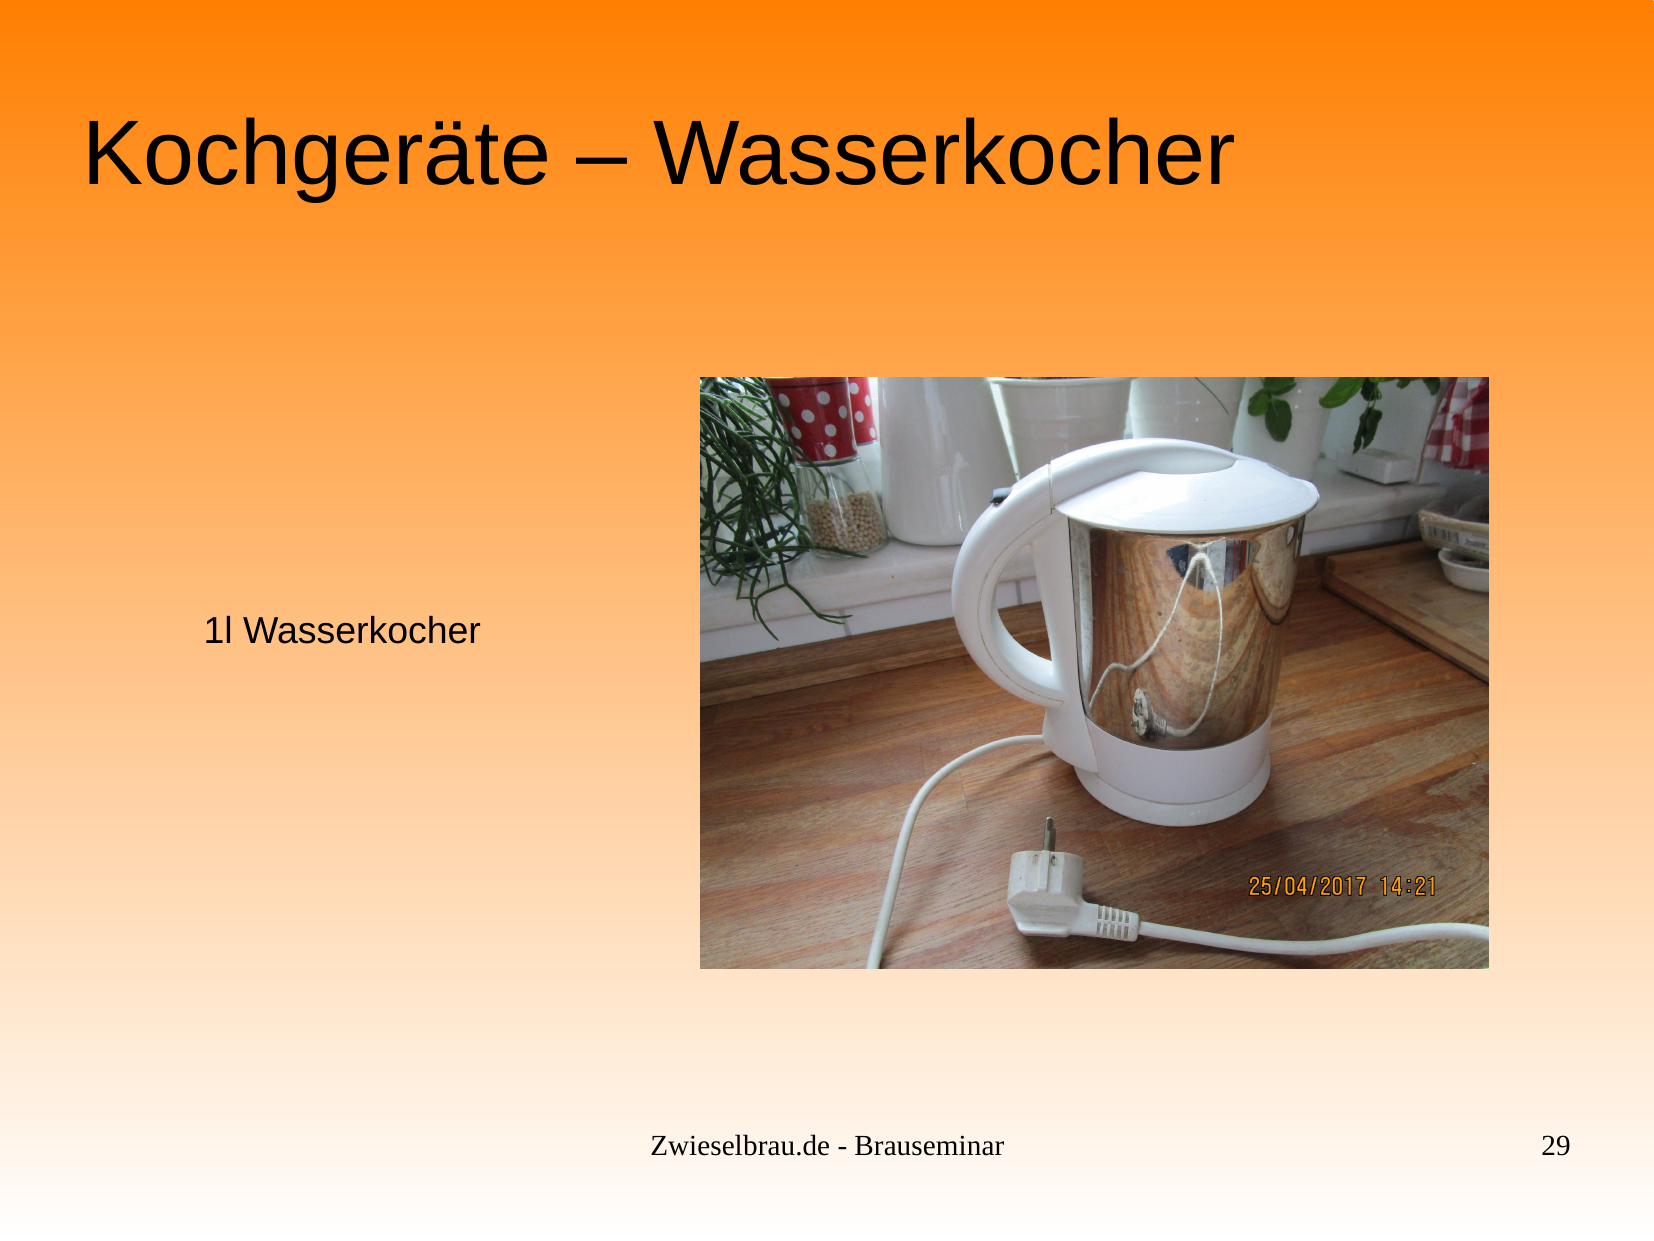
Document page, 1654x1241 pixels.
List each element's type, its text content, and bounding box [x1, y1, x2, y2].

text_box [212, 256, 1489, 981]
title Kochgeräte – Wasserkocher [82, 49, 1571, 257]
text_box 1l Wasserkocher [188, 602, 496, 660]
picture [700, 377, 1489, 969]
